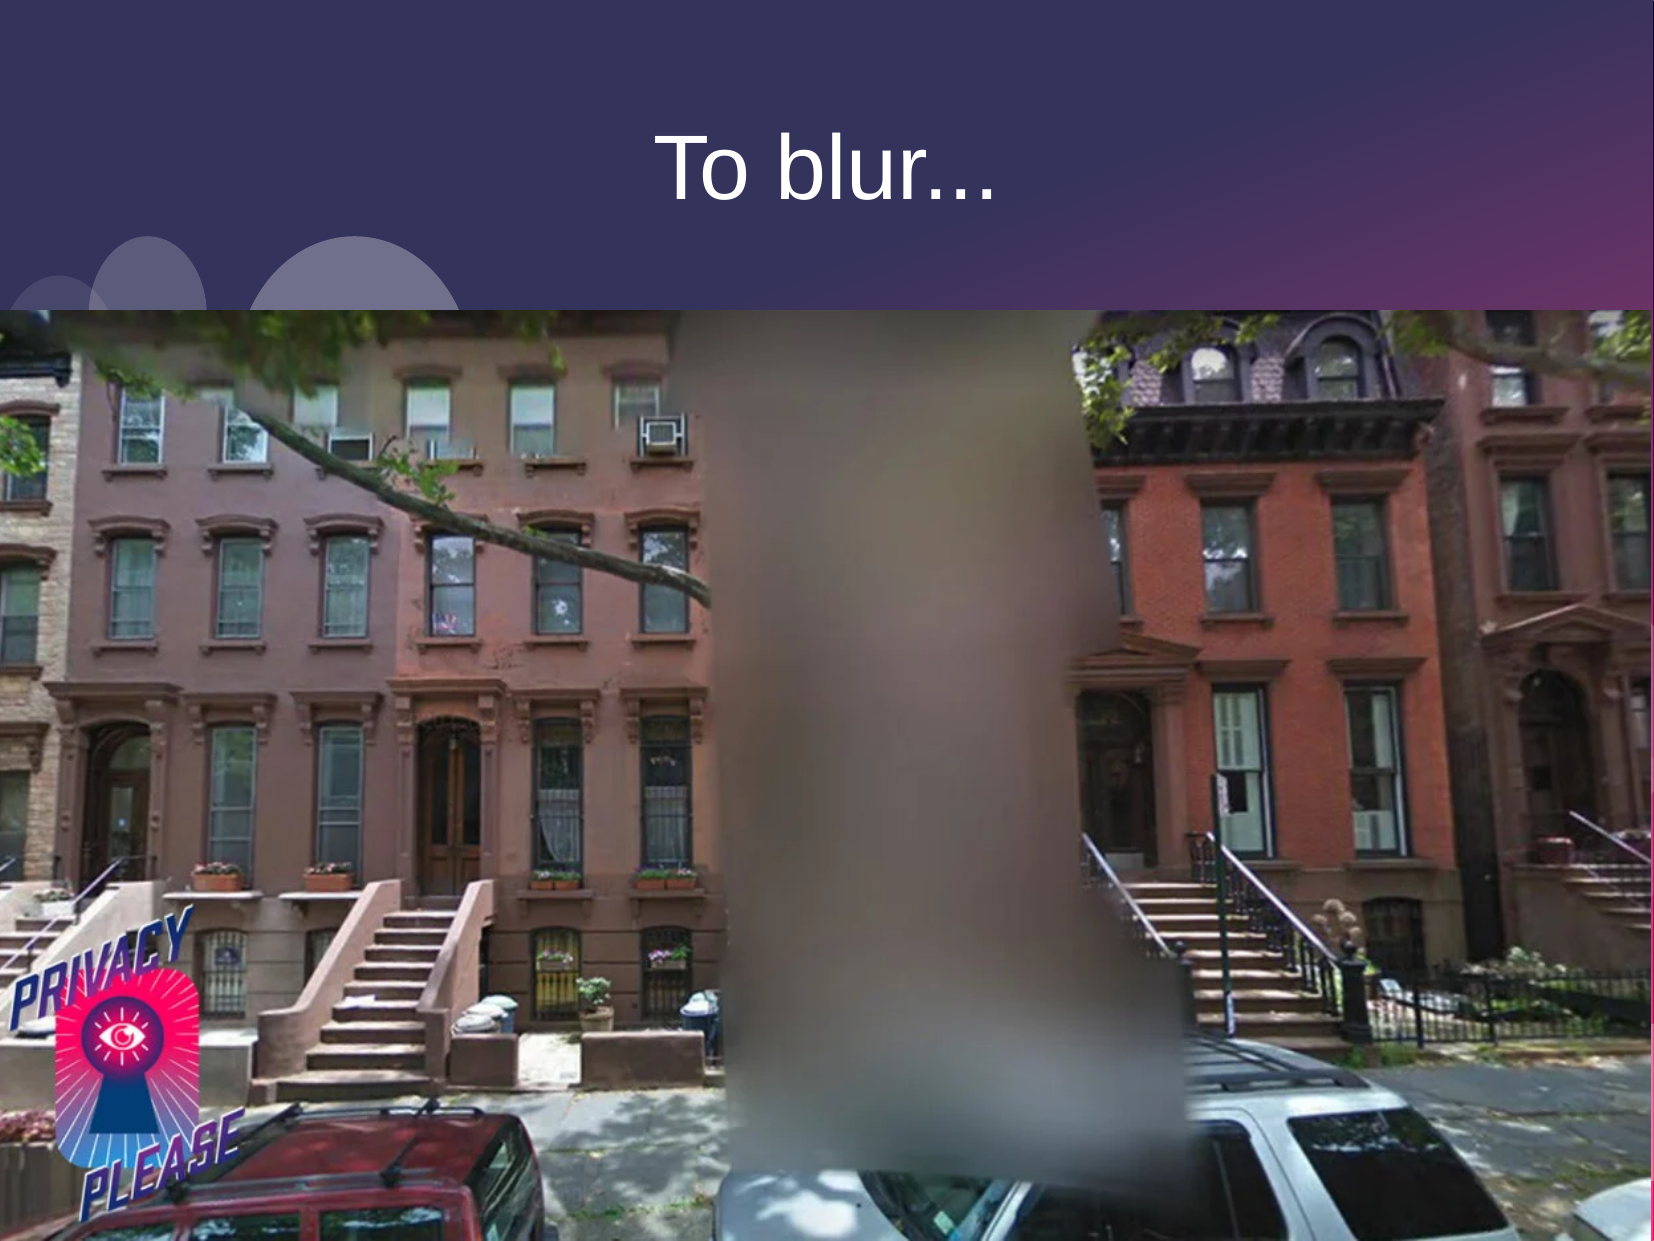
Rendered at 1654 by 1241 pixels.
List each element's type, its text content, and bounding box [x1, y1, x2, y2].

title To blur... [88, 59, 1565, 276]
picture [0, 310, 1651, 1241]
